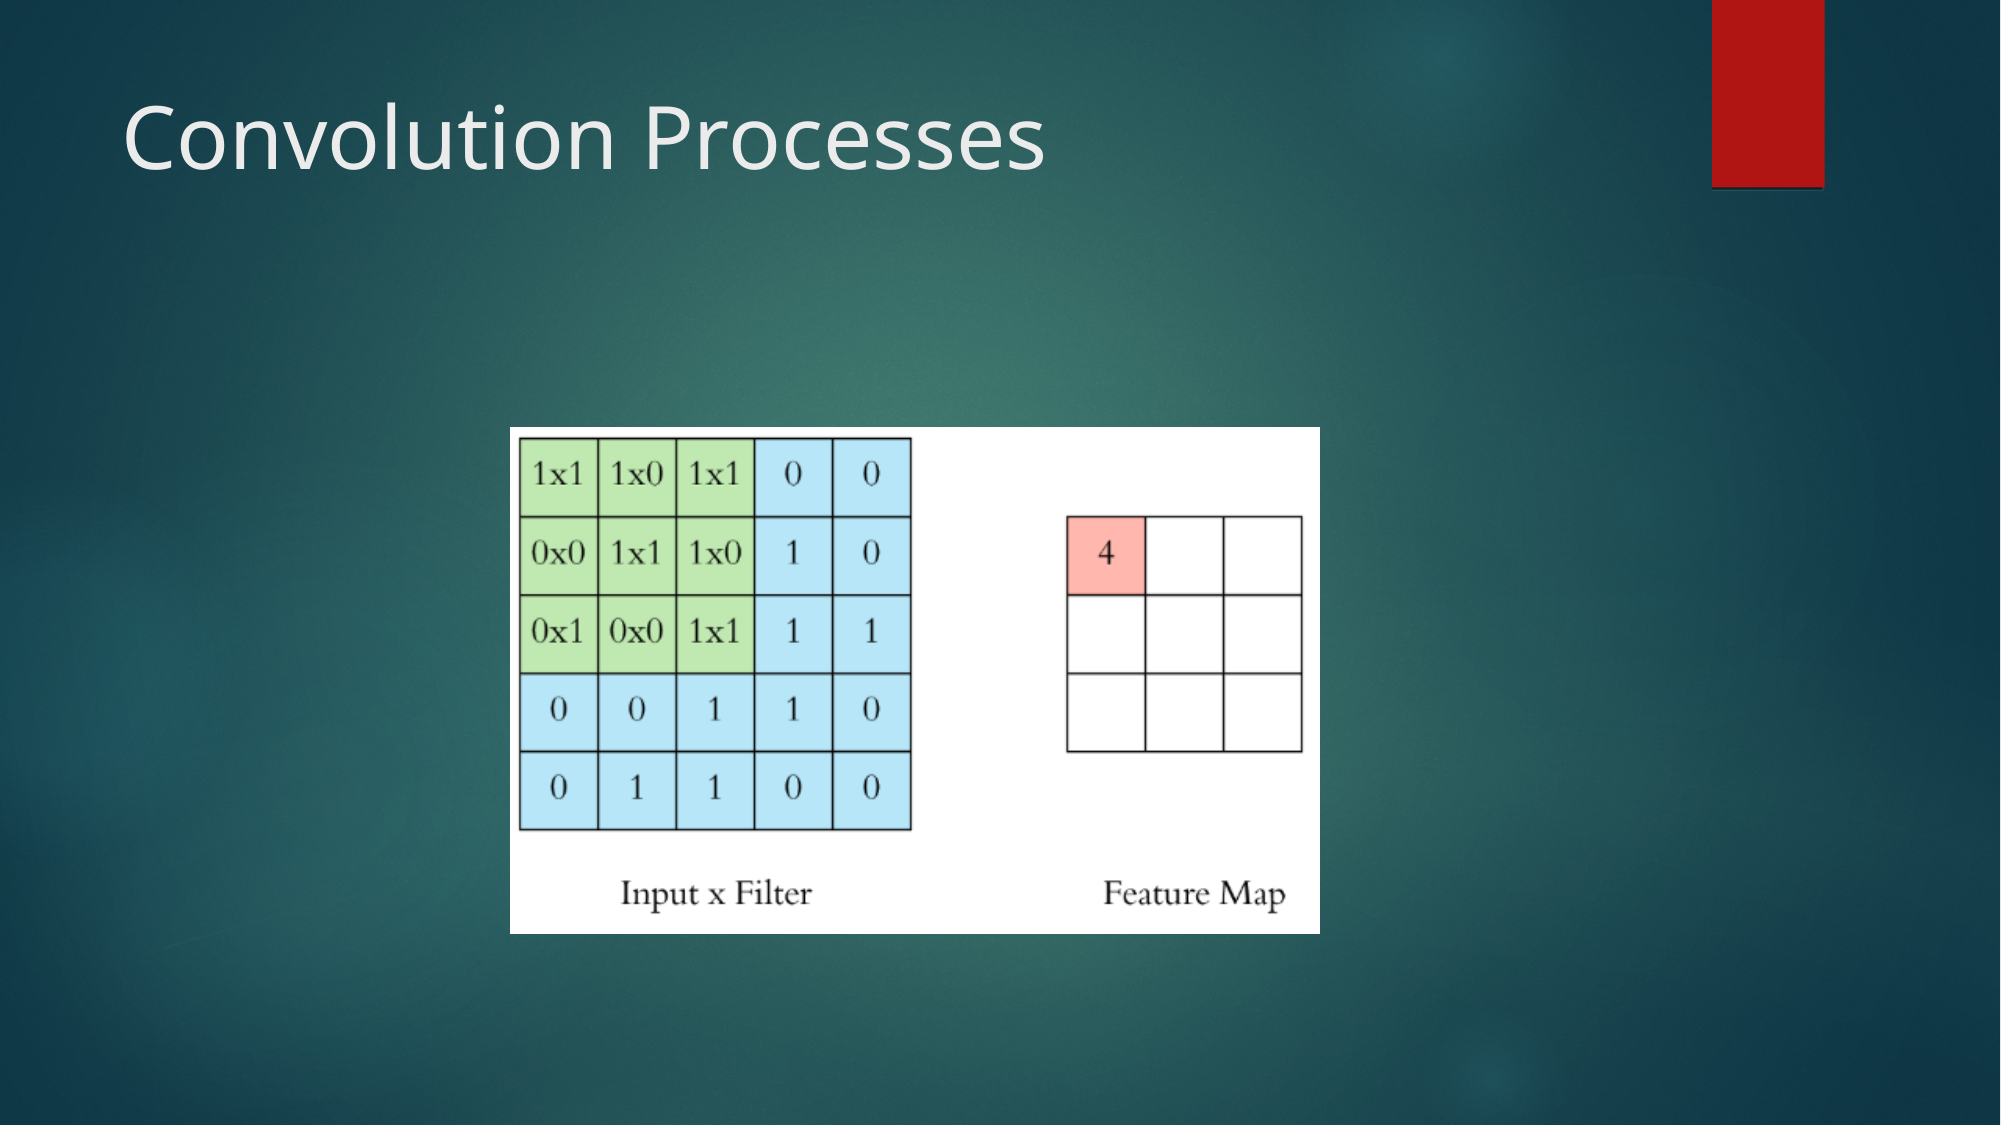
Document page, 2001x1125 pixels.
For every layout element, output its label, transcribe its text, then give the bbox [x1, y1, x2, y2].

picture [0, 0, 2001, 1125]
title Convolution Processes [106, 74, 1649, 305]
